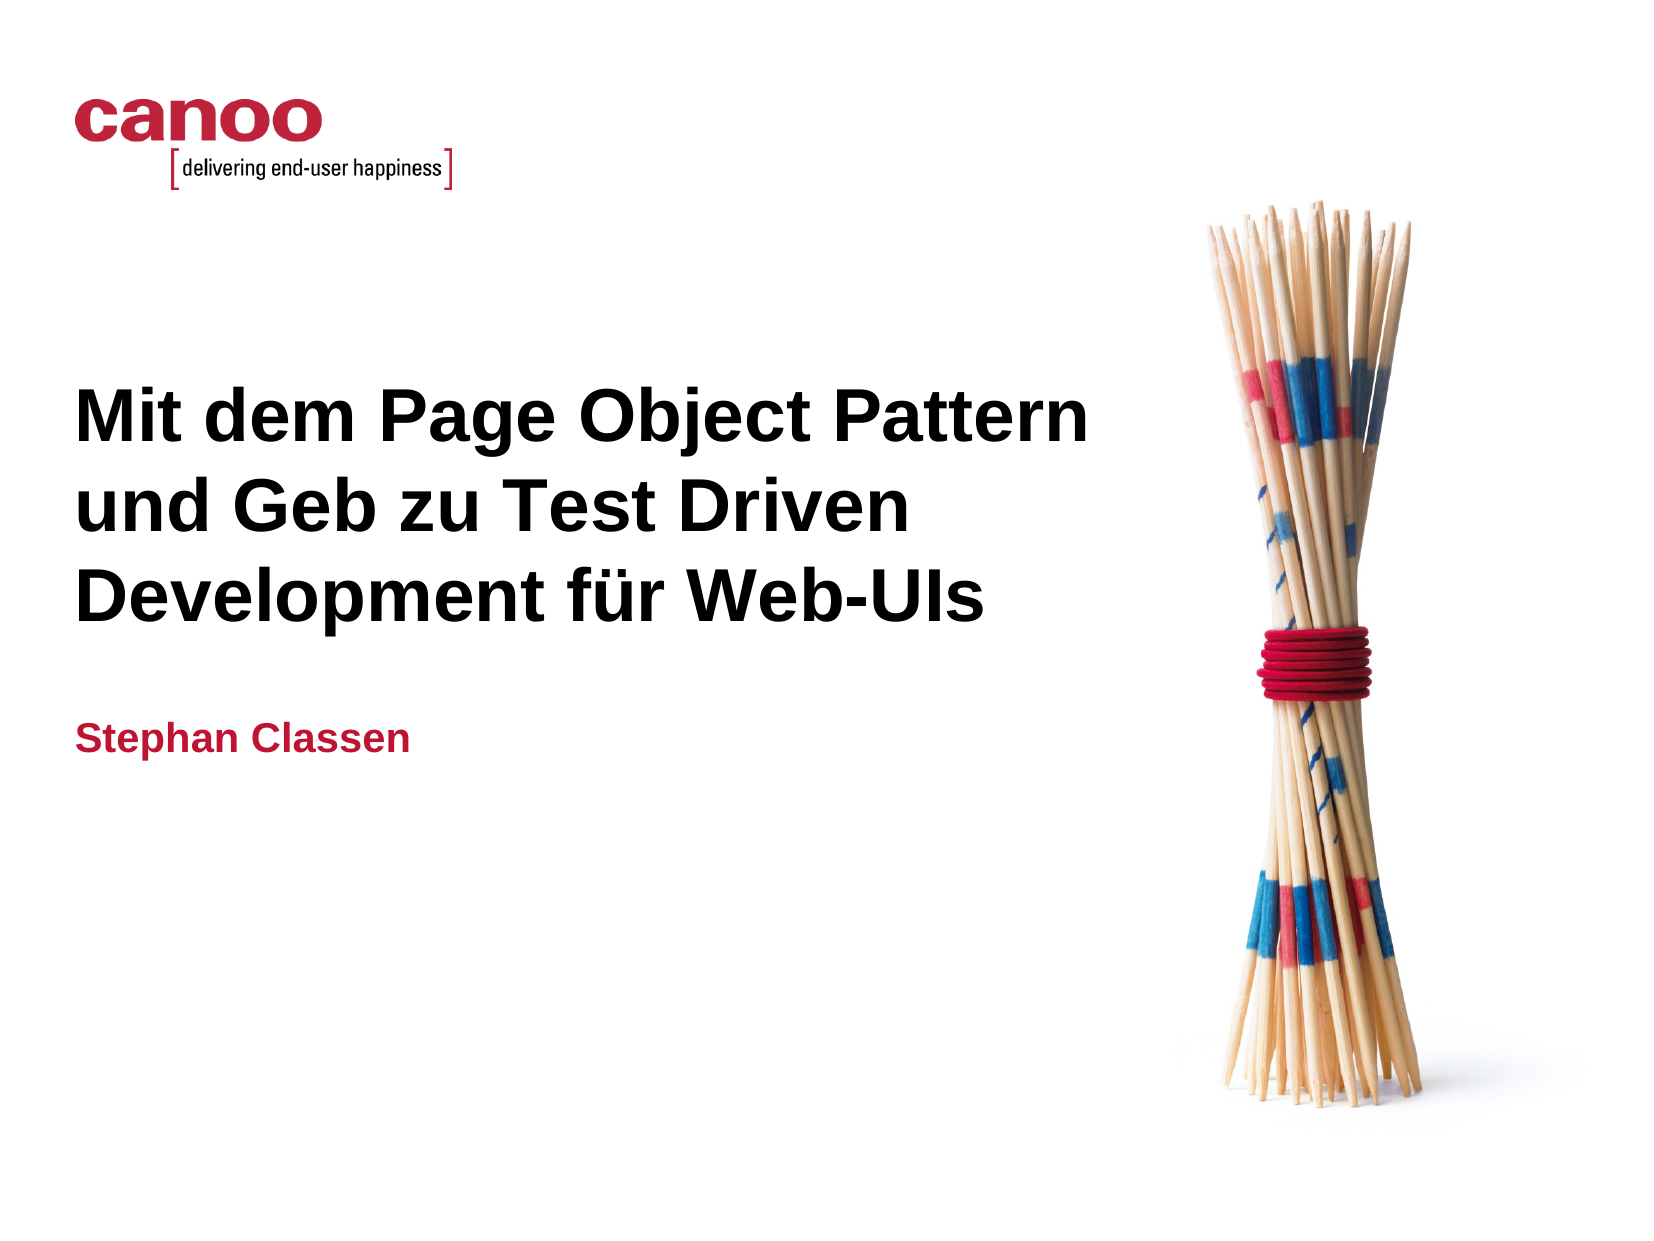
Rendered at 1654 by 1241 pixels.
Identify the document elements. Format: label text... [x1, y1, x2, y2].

picture [75, 99, 452, 190]
text_box Mit dem Page Object Pattern und Geb zu Test Driven Development für Web-UIs [74, 366, 1126, 637]
picture [1125, 119, 1643, 1170]
text_box Stephan Classen [74, 710, 963, 761]
